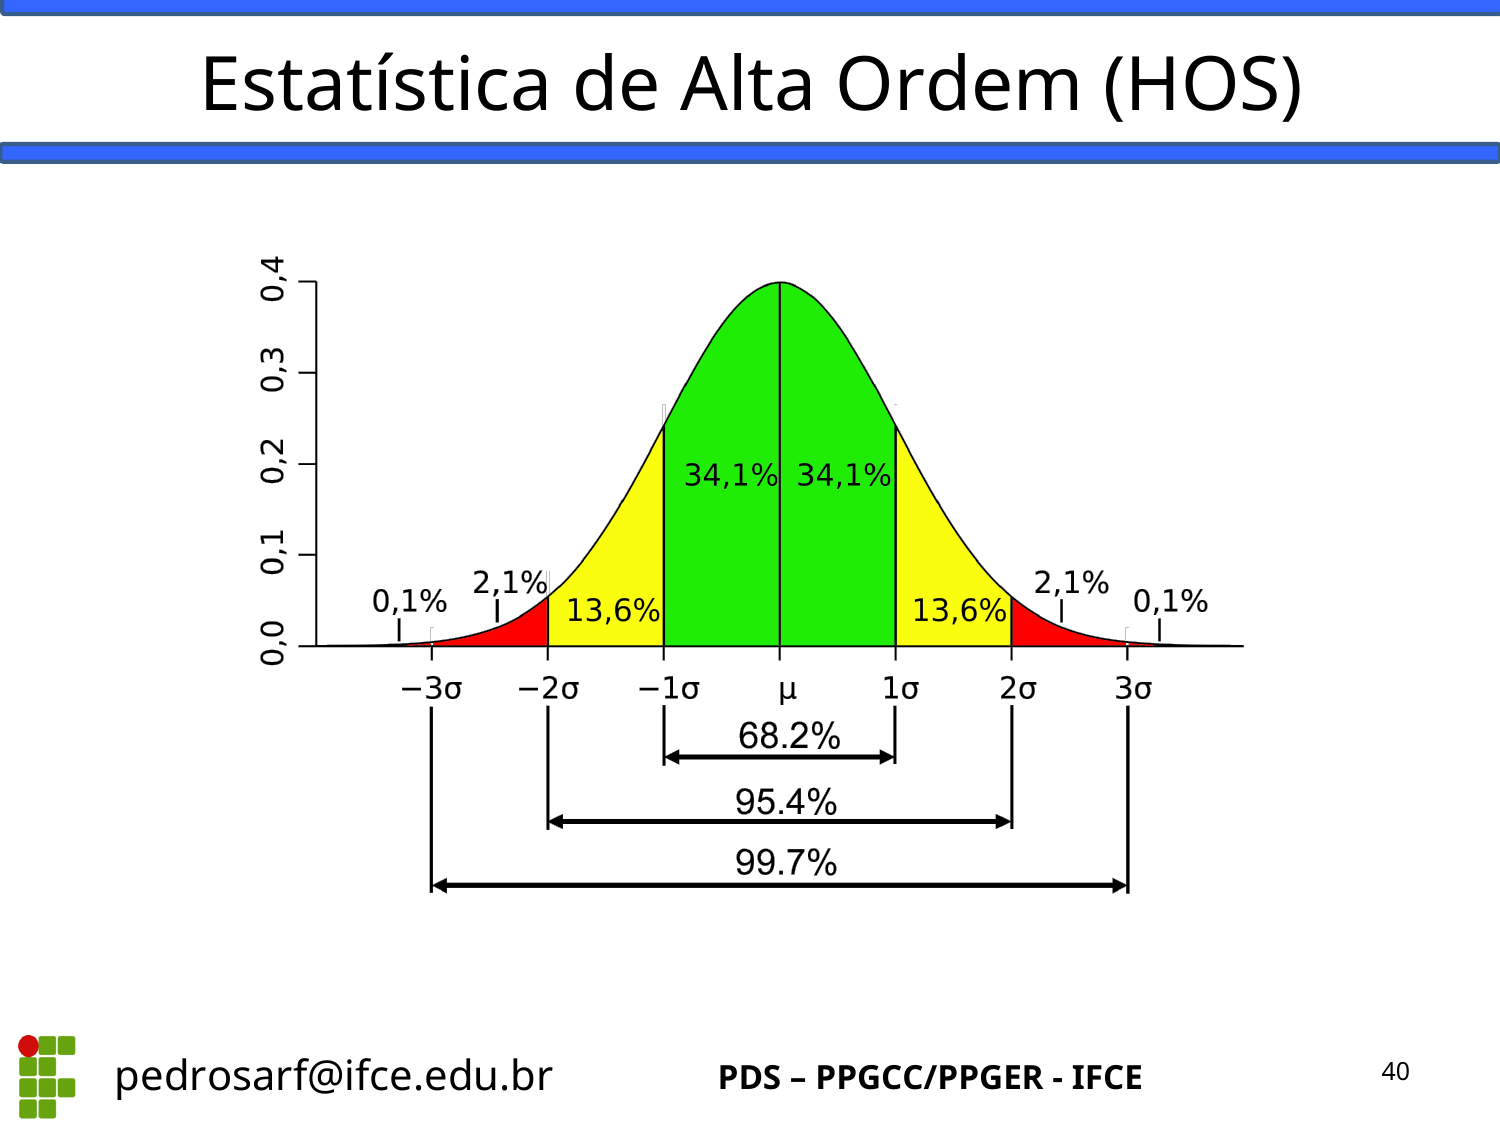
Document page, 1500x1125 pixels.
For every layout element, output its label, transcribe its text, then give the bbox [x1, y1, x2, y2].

text_box Estatística de Alta Ordem (HOS) [76, 26, 1427, 134]
text_box <número> [1074, 1042, 1426, 1103]
picture [244, 230, 1252, 945]
picture [17, 1034, 77, 1120]
